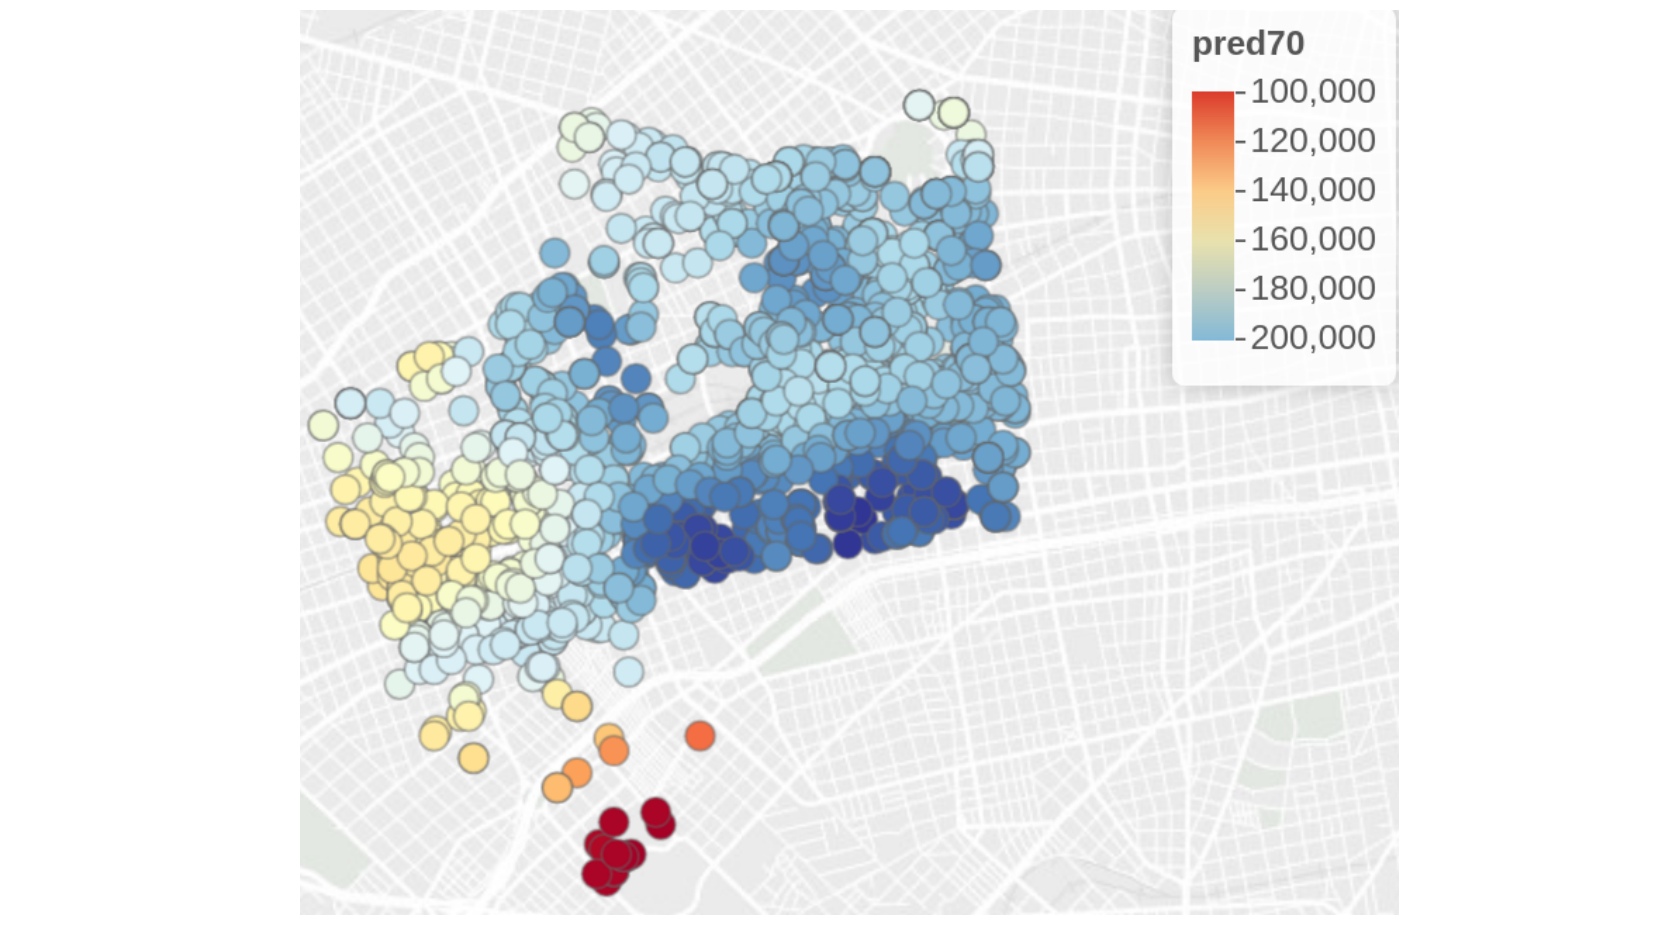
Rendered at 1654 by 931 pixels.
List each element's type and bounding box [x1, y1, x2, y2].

picture [300, 10, 1399, 915]
